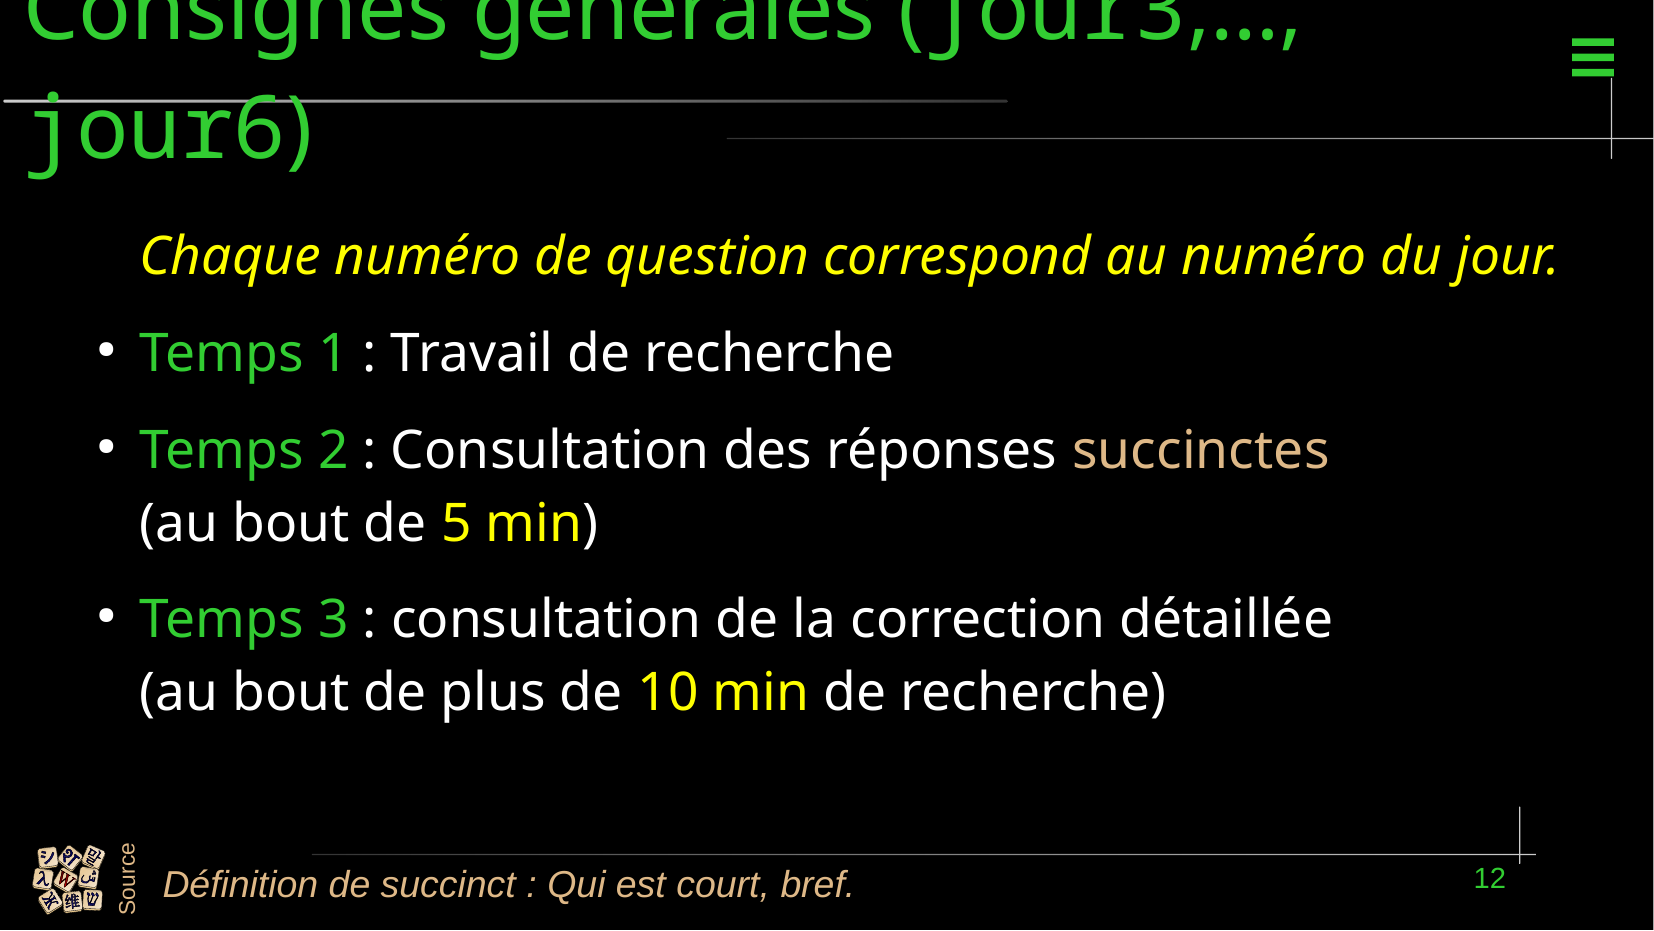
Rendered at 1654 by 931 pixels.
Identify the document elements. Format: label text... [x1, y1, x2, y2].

title Consignes générales (jour3,…, jour6) [23, 5, 1589, 125]
picture [1563, 28, 1625, 89]
text_box Définition de succinct : Qui est court, bref. [147, 856, 945, 916]
list Chaque numéro de question correspond au numéro du jour. Temps 1 : Travail de recherche Temps 2 : Consultation des réponses succinctes (au bout de 5 min) Temps 3 : consultation de la correction détaillée (au bout de plus de 10 min de recherche) [82, 217, 1571, 758]
text_box Source [105, 811, 148, 931]
picture [29, 840, 107, 920]
